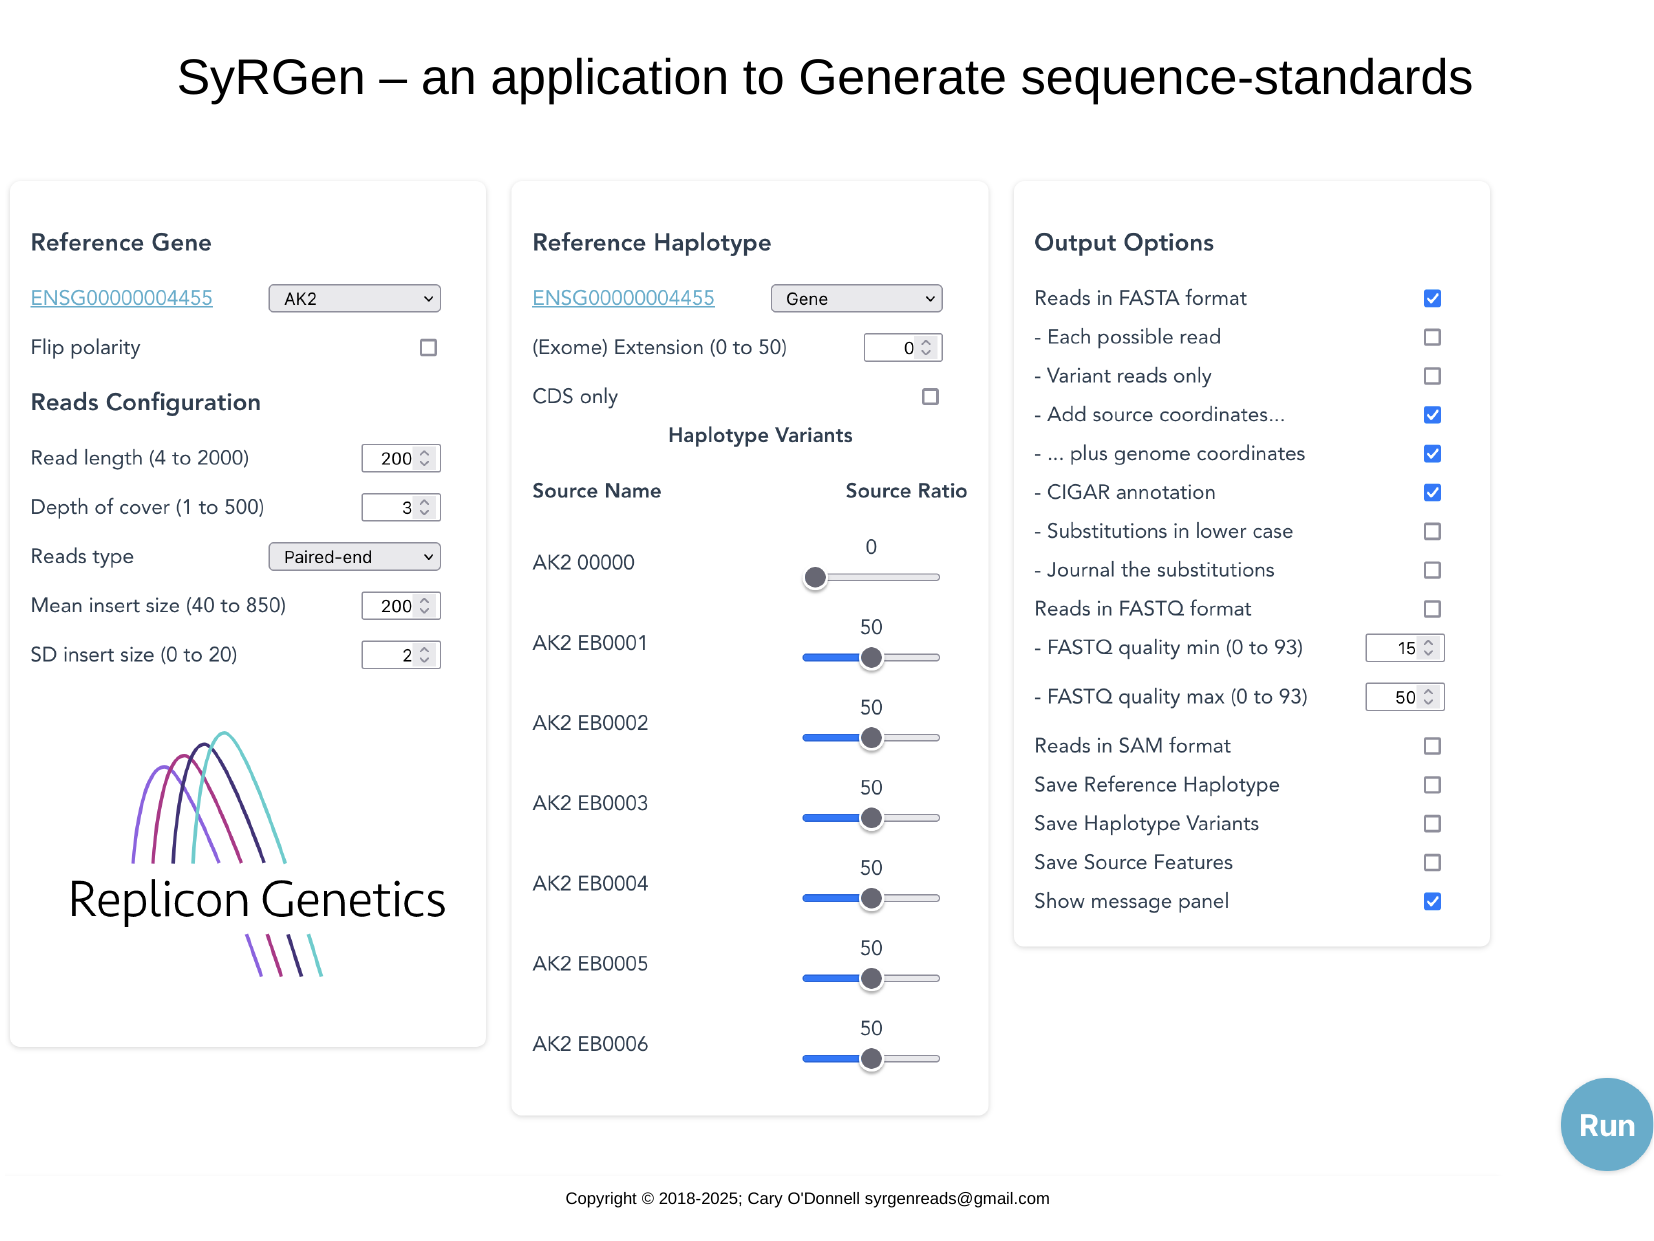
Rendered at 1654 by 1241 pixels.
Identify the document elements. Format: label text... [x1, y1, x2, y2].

title SyRGen – an application to Generate sequence-standards [82, 22, 1569, 244]
picture [5, 168, 1654, 1176]
